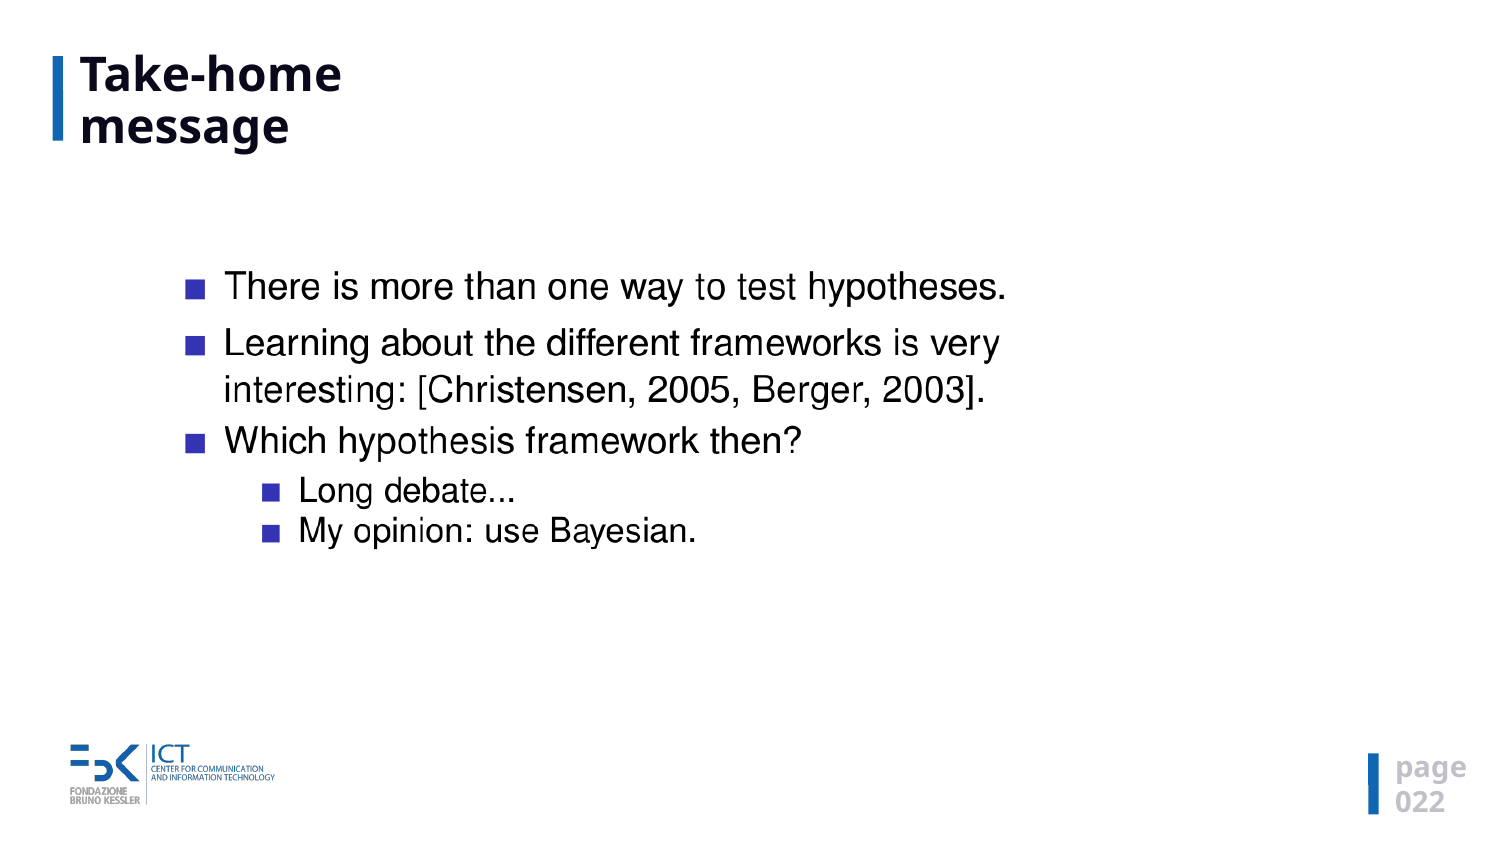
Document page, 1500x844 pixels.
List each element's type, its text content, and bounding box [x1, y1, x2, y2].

picture [174, 258, 1009, 559]
picture [57, 728, 290, 815]
title Take-home message [71, 46, 570, 157]
slide_number page 0<number> [1387, 744, 1500, 823]
